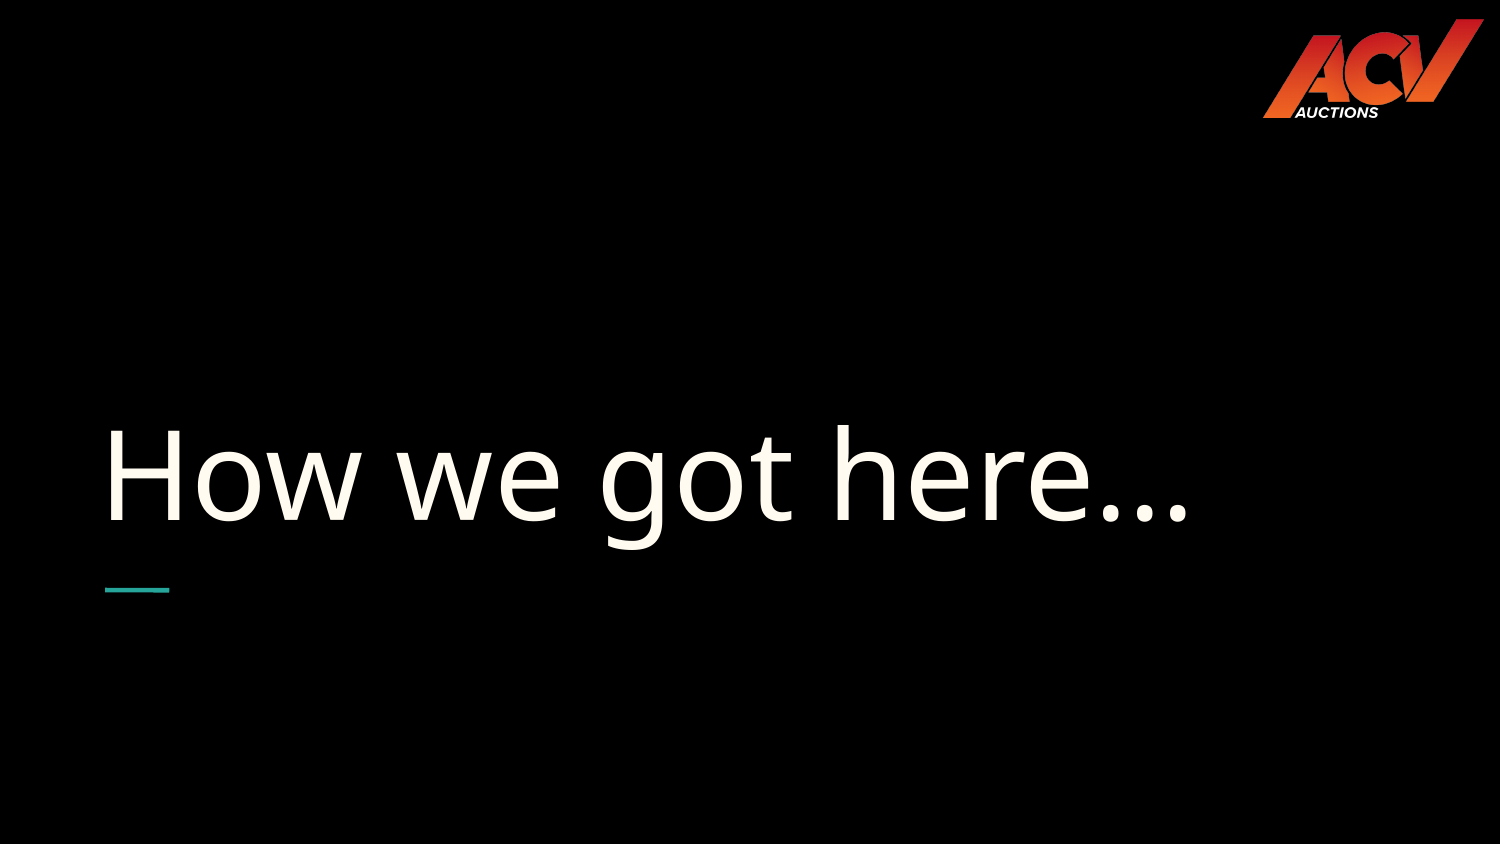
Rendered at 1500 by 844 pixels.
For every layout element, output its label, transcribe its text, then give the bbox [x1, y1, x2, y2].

picture [1262, 19, 1484, 118]
title How we got here... [84, 310, 1416, 561]
